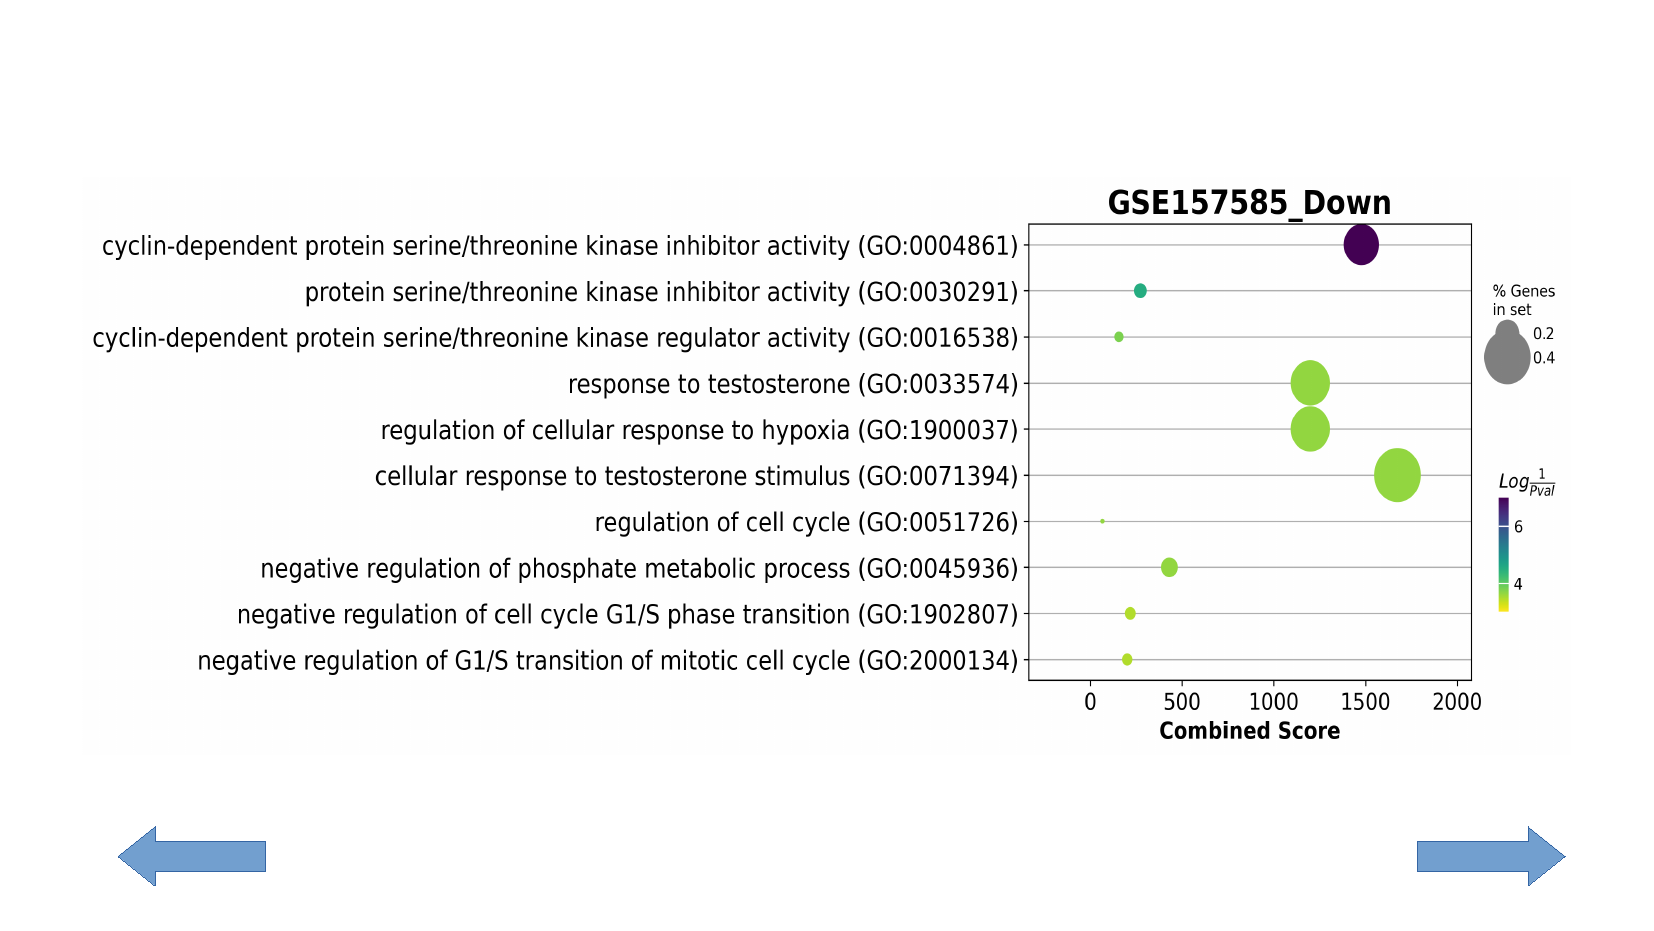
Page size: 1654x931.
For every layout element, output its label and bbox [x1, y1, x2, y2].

picture [82, 177, 1571, 755]
text_box [1417, 826, 1566, 886]
text_box [118, 826, 266, 886]
